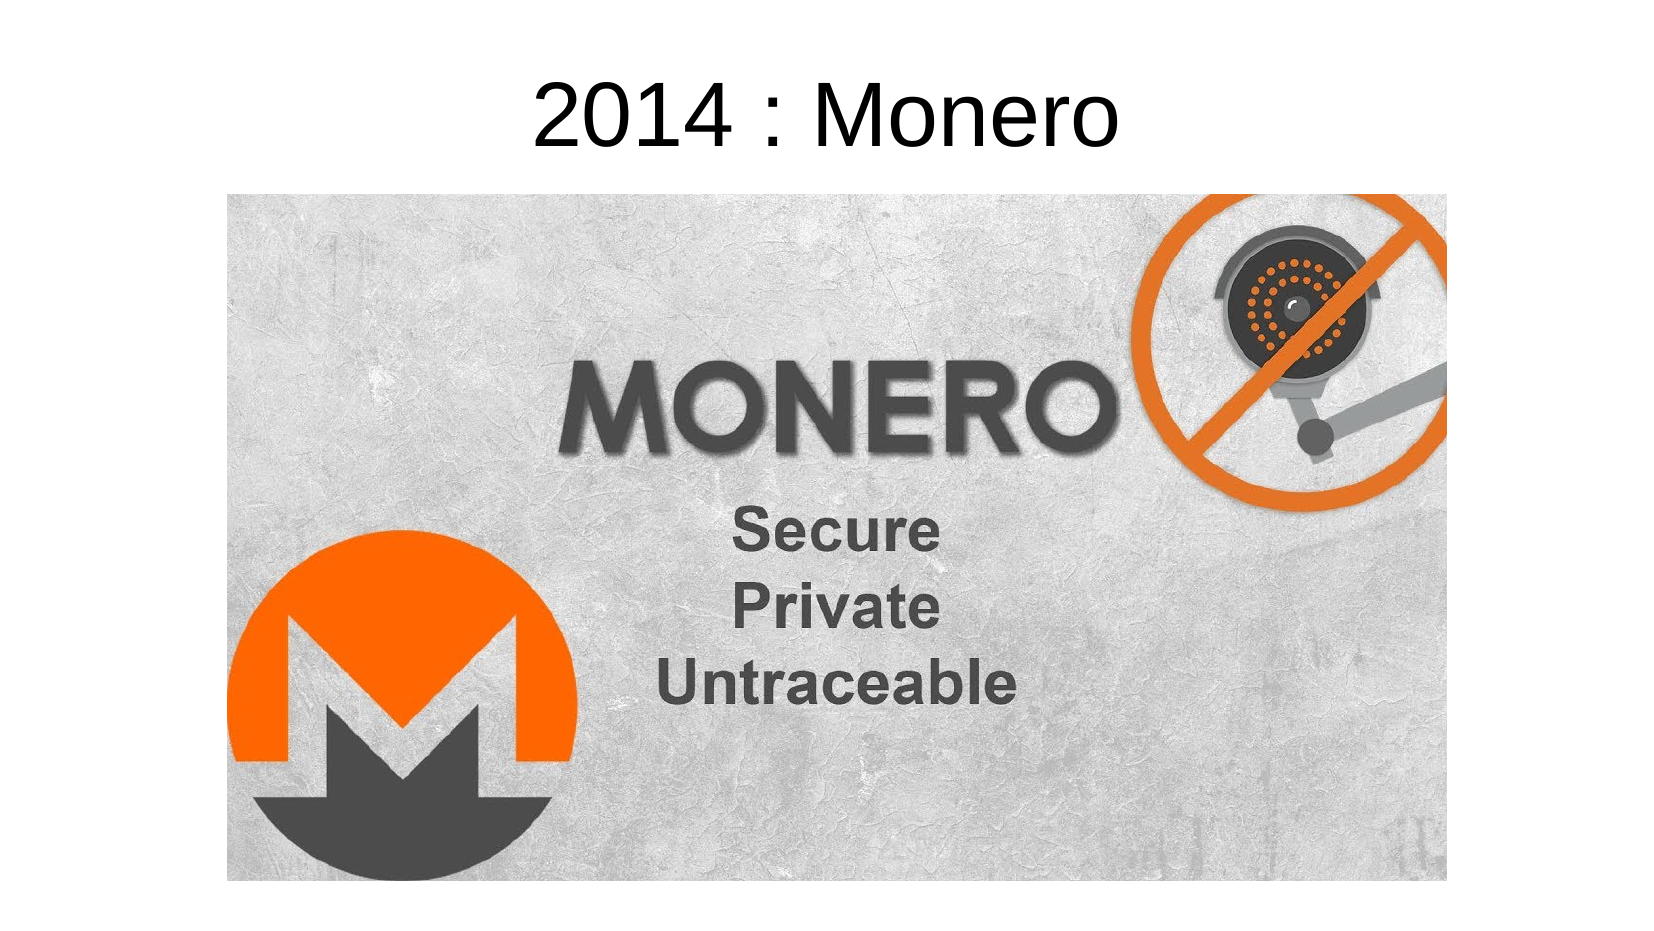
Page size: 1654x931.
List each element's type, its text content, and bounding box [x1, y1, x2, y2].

title 2014 : Monero [82, 37, 1571, 193]
picture [227, 194, 1447, 881]
